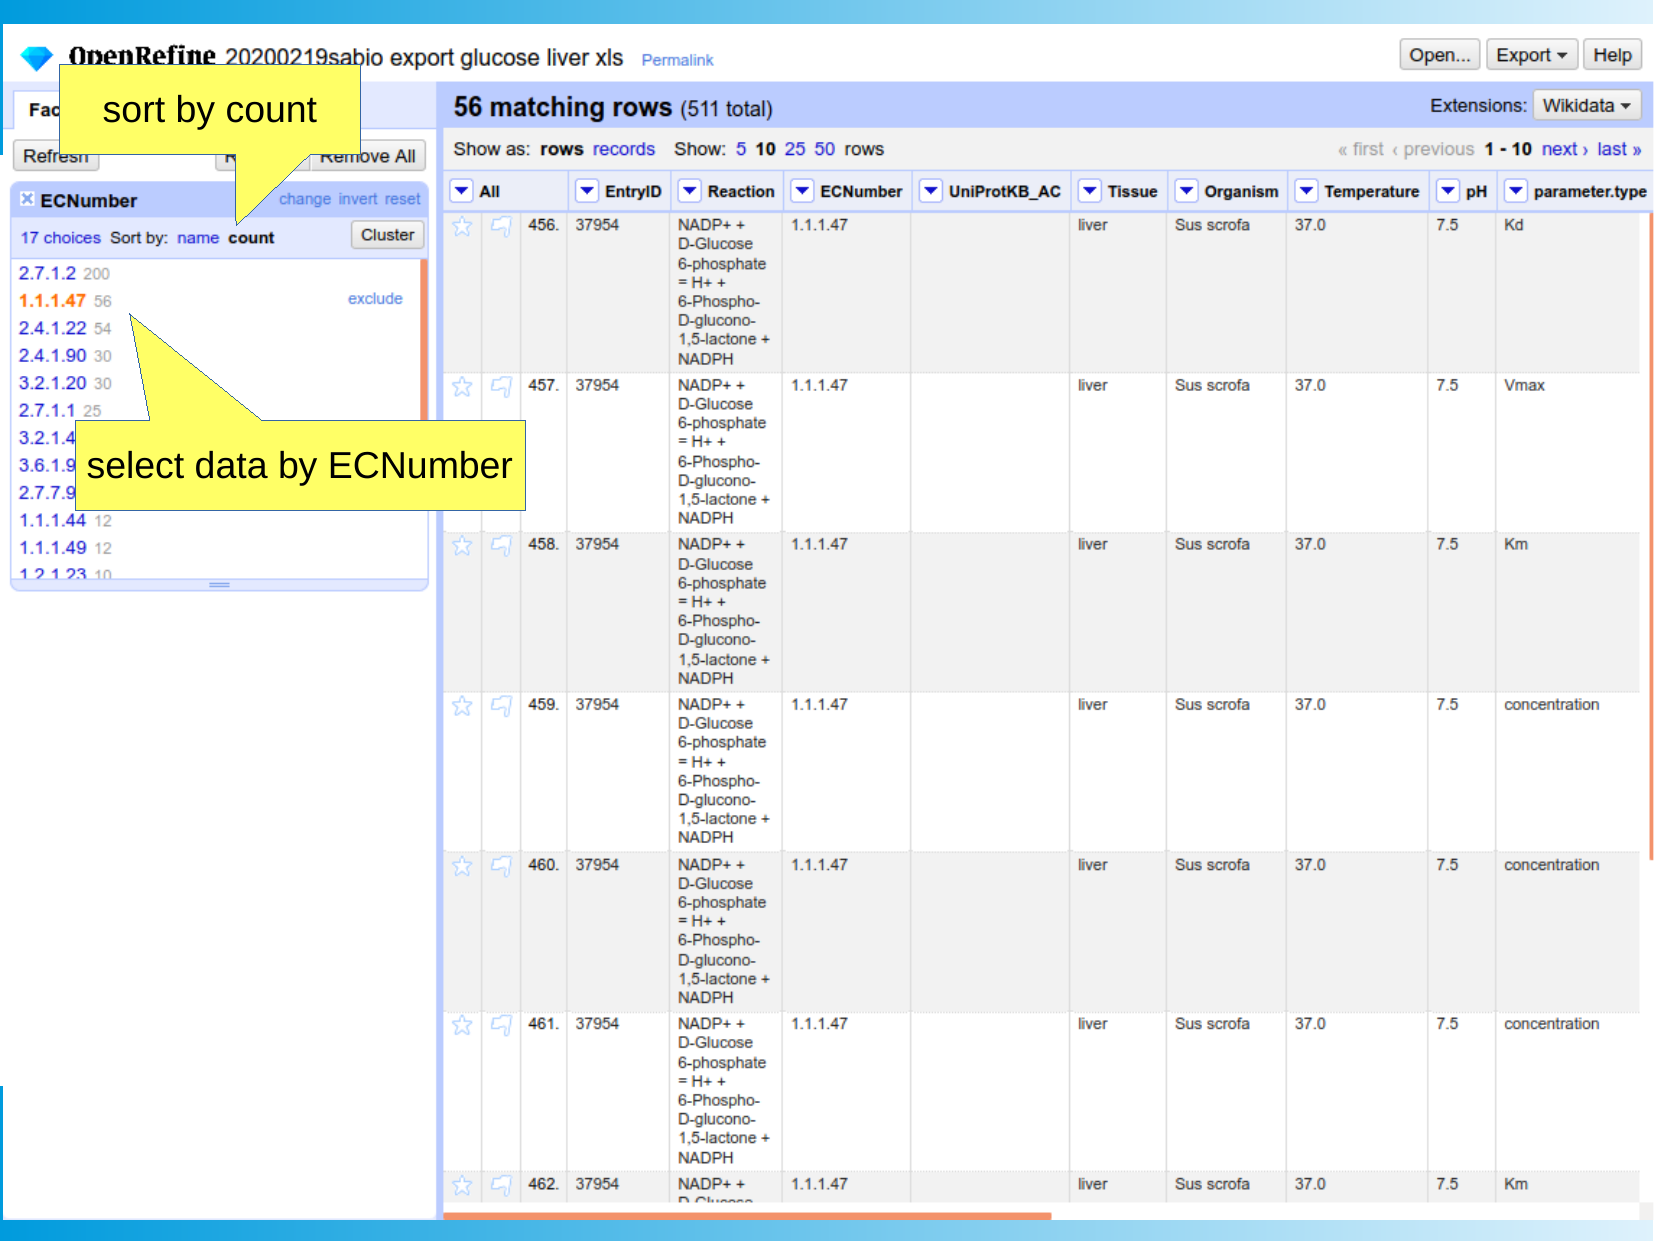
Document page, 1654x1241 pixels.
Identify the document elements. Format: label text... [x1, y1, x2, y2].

text_box select data by ECNumber [75, 313, 526, 511]
text_box sort by count [59, 64, 361, 226]
picture [3, 0, 1654, 1241]
